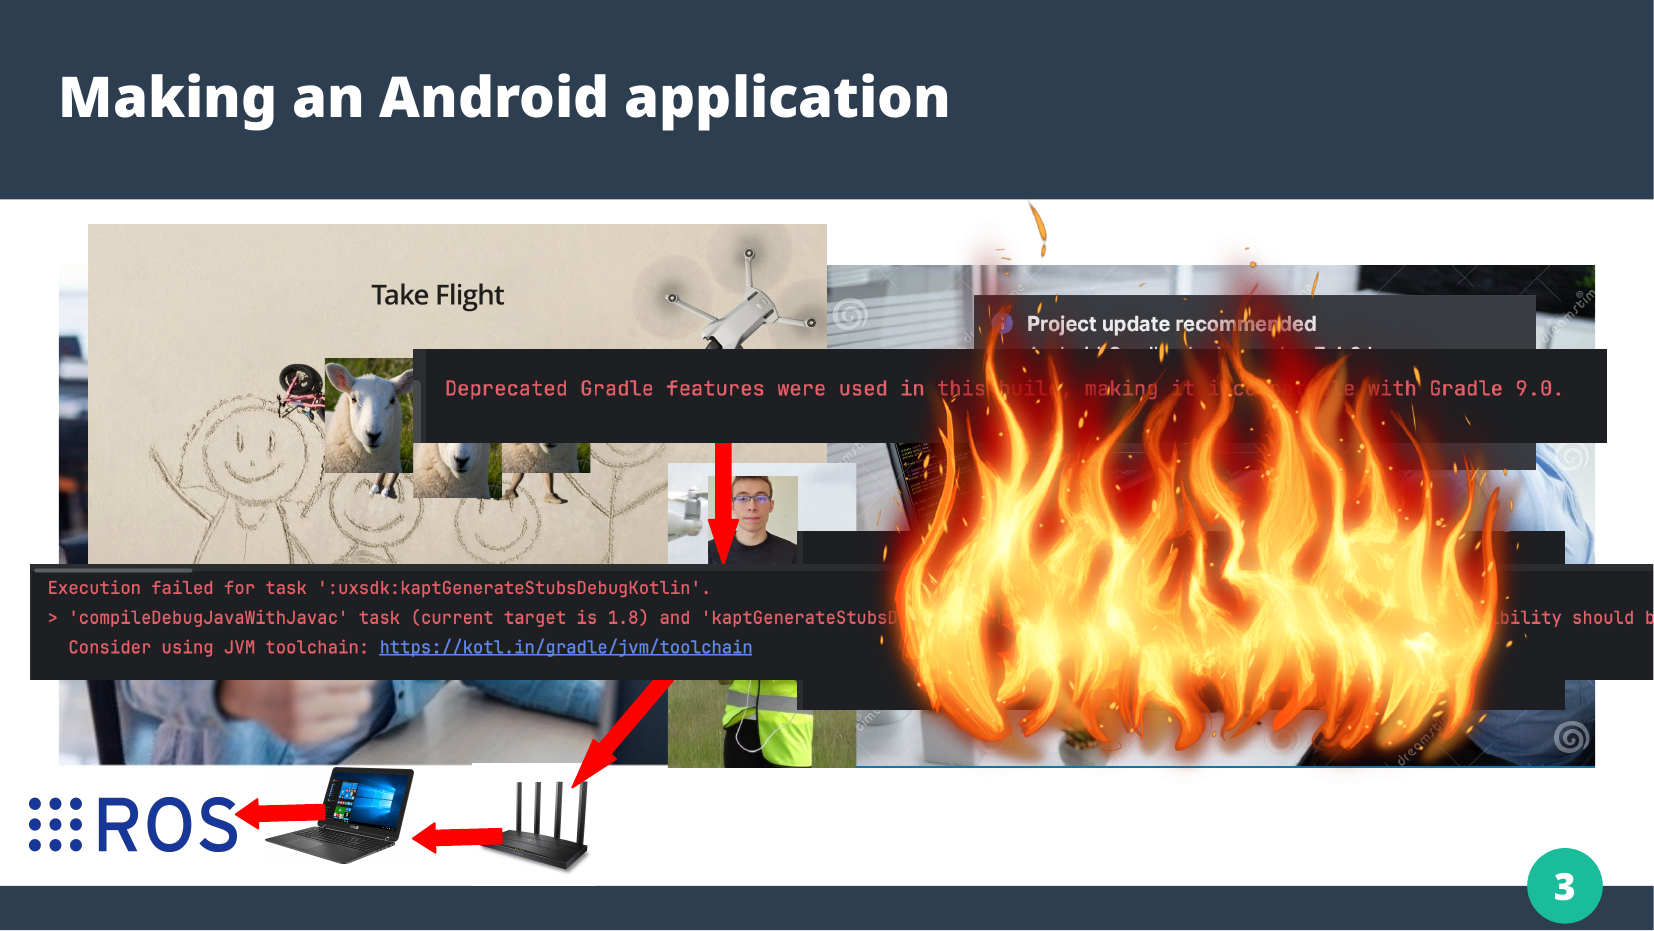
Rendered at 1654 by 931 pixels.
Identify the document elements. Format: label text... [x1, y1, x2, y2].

picture [30, 154, 1654, 886]
text_box [572, 680, 674, 788]
title Making an Android application [59, 37, 1595, 155]
picture [29, 797, 237, 852]
text_box [235, 799, 325, 829]
text_box [412, 823, 502, 853]
text_box [708, 443, 739, 564]
